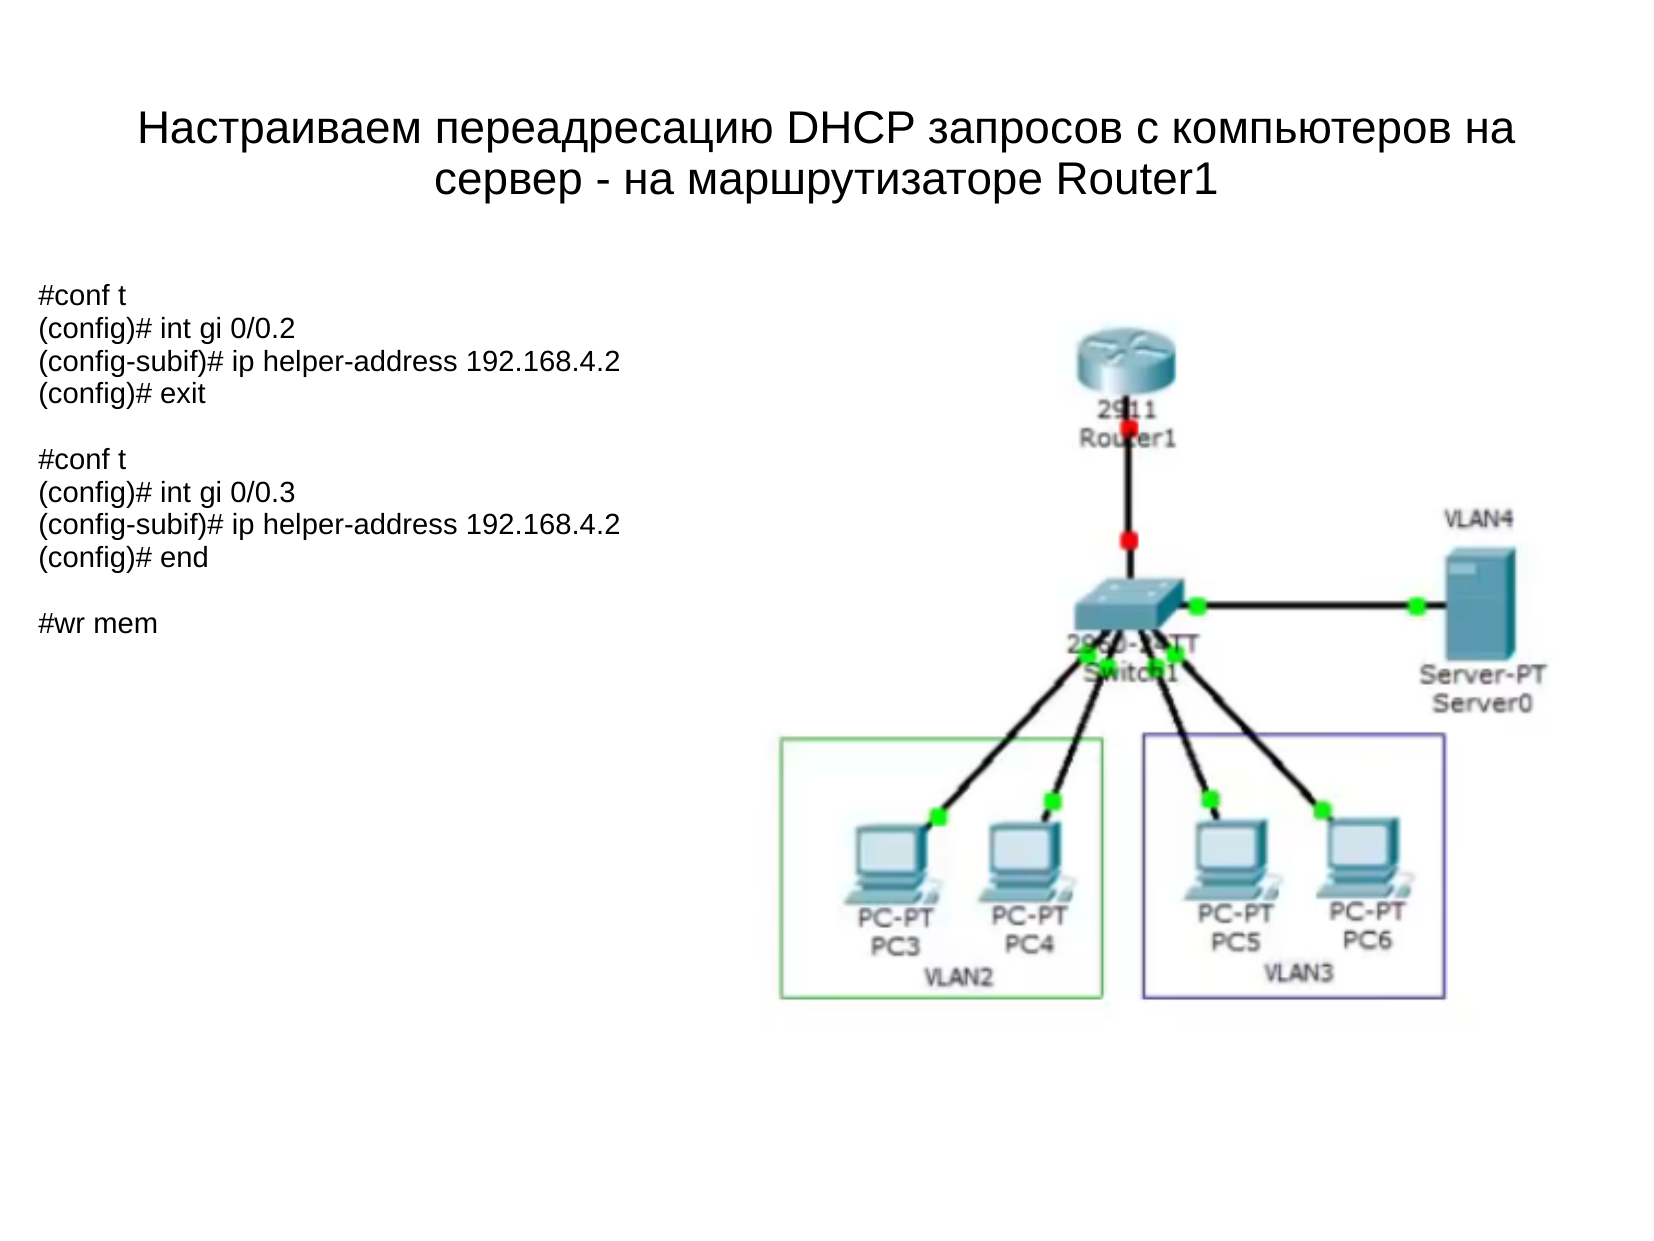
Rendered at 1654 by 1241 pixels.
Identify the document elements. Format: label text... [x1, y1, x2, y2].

title Настраиваем переадресацию DHCP запросов с компьютеров на сервер - на маршрутизаторе Router1 [82, 49, 1571, 257]
picture [922, 271, 1619, 1057]
text_box #conf t (config)# int gi 0/0.2 (config-subif)# ip helper-address 192.168.4.2 (config)# exit #conf t (config)# int gi 0/0.3 (config-subif)# ip helper-address 192.168.4.2 (config)# end #wr mem [23, 271, 922, 1170]
